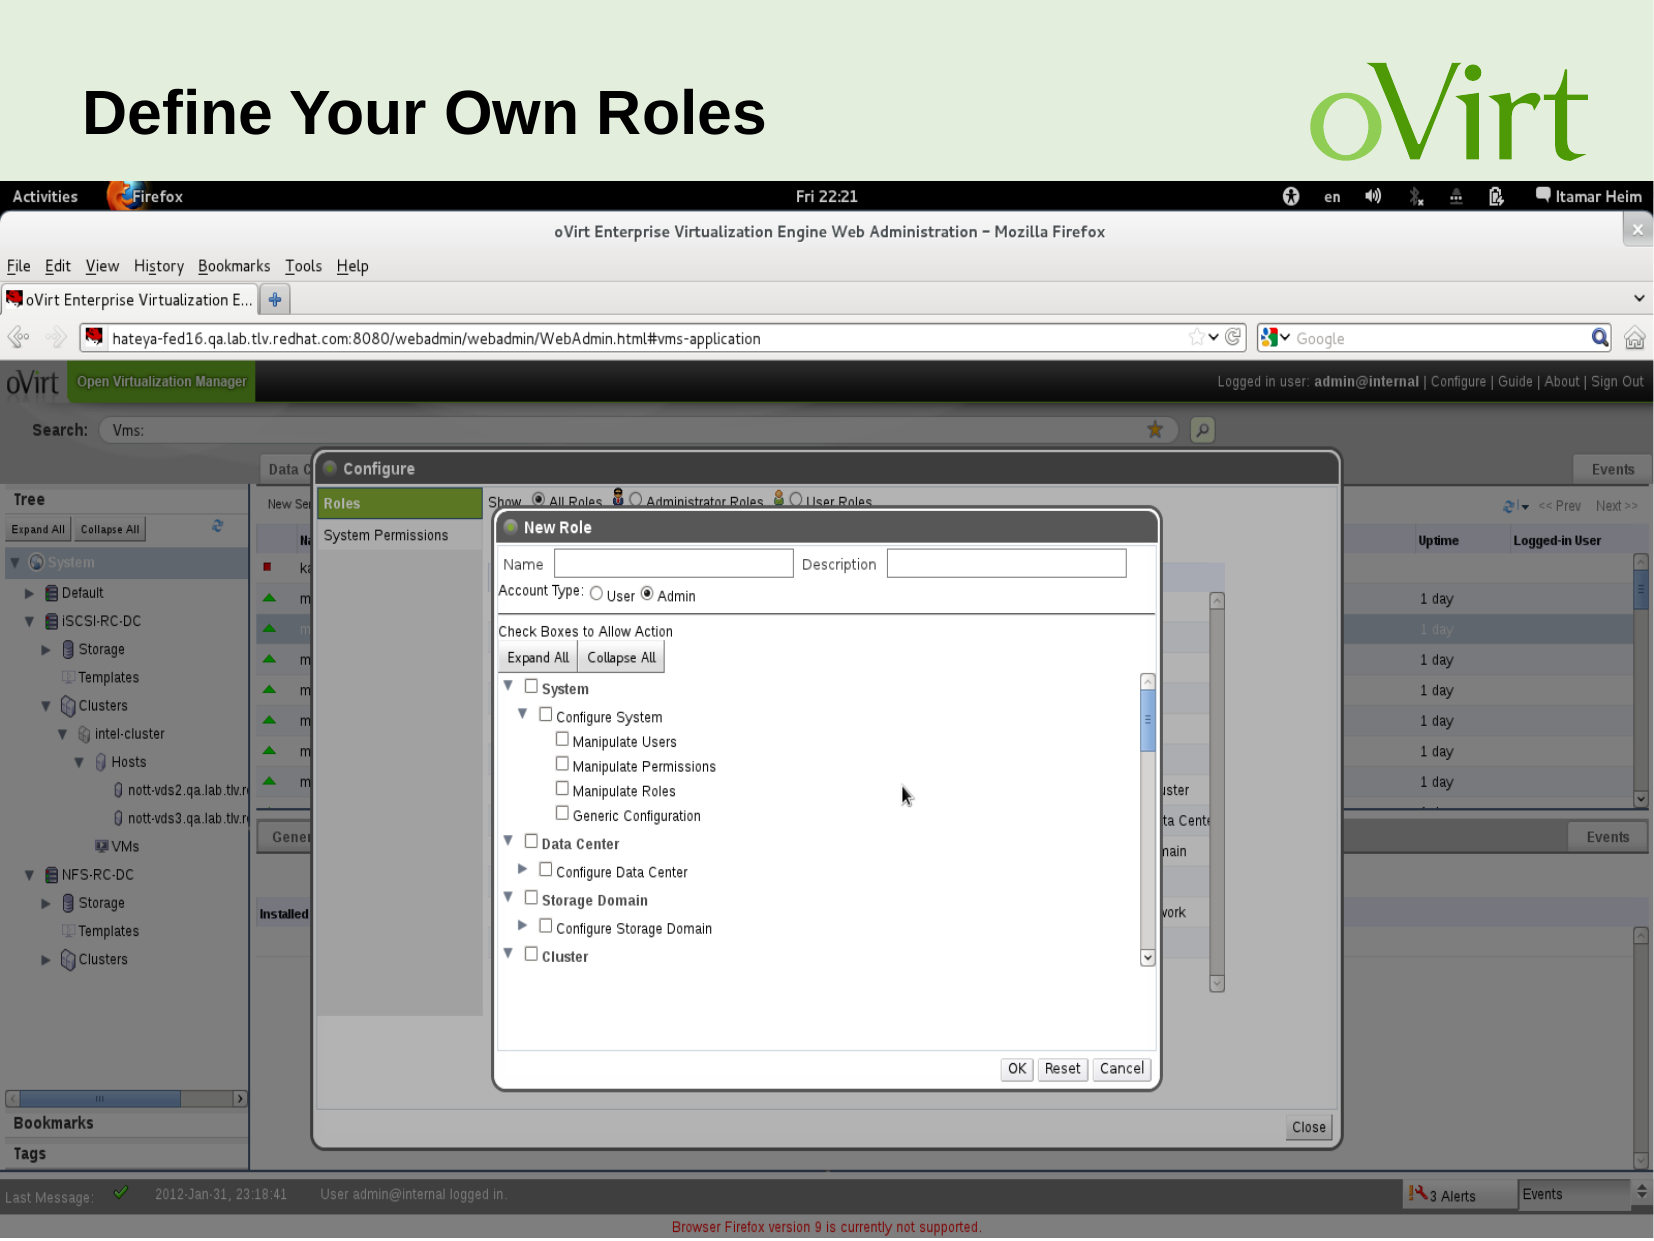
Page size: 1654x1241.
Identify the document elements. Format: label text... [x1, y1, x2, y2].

picture [0, 181, 1654, 1238]
title Define Your Own Roles [82, 37, 1571, 181]
